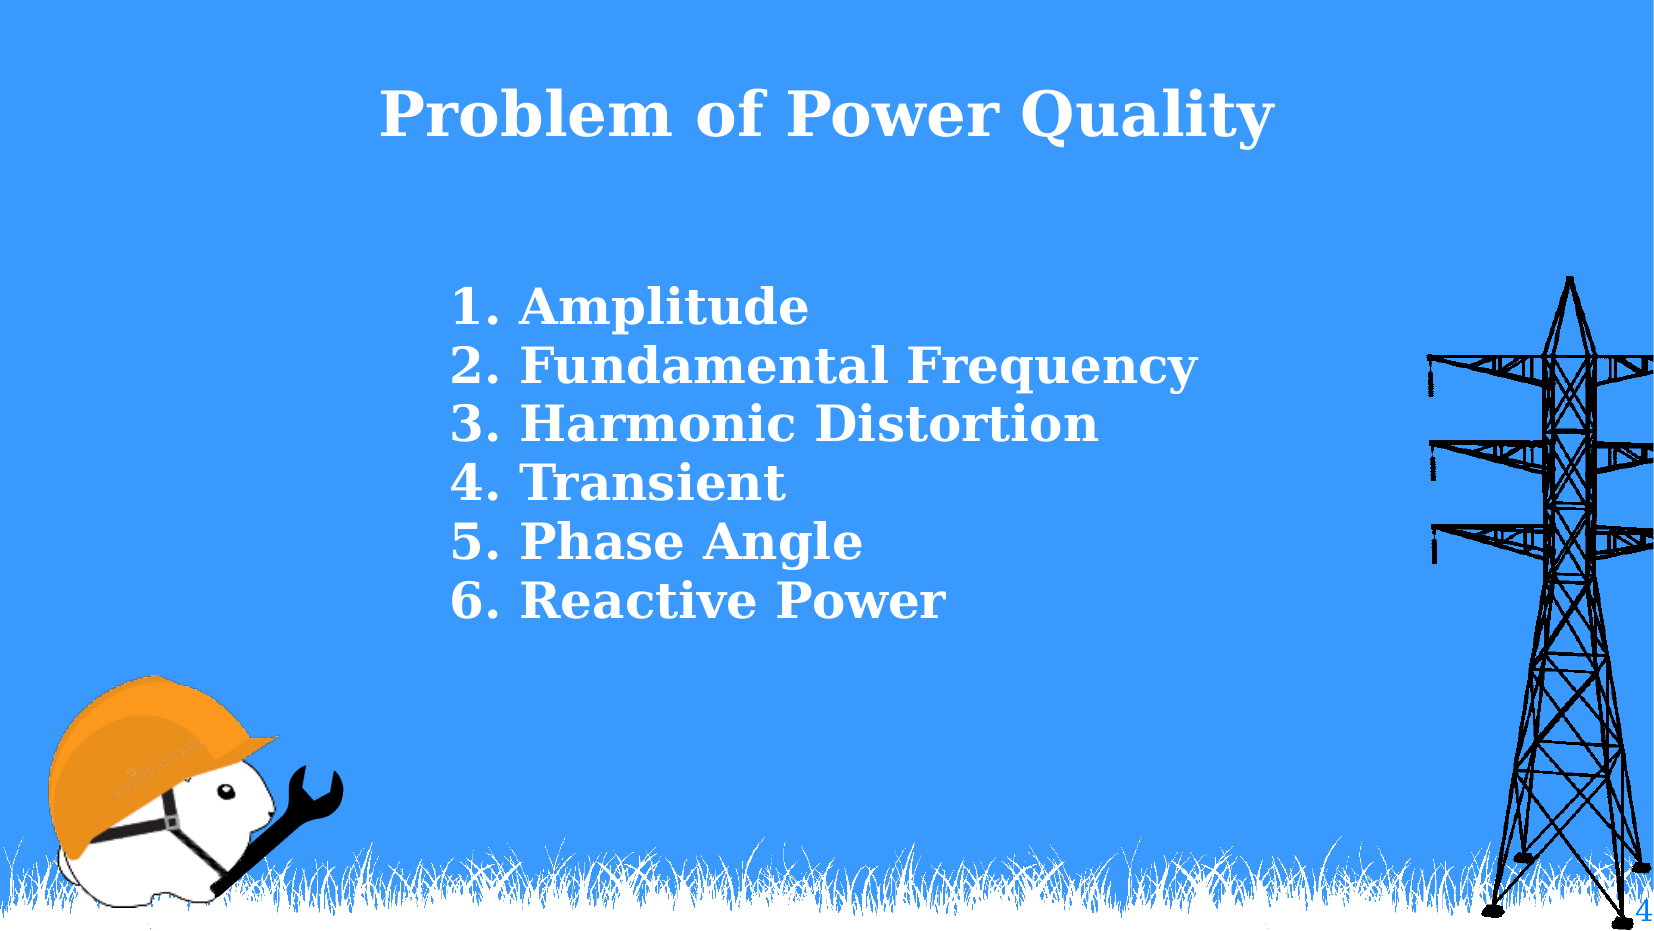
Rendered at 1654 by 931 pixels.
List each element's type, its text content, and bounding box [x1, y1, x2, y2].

text_box 1. Amplitude 2. Fundamental Frequency 3. Harmonic Distortion 4. Transient 5. Phase Angle 6. Reactive Power [435, 270, 1276, 751]
picture [0, 0, 1654, 931]
title [82, 37, 1571, 193]
